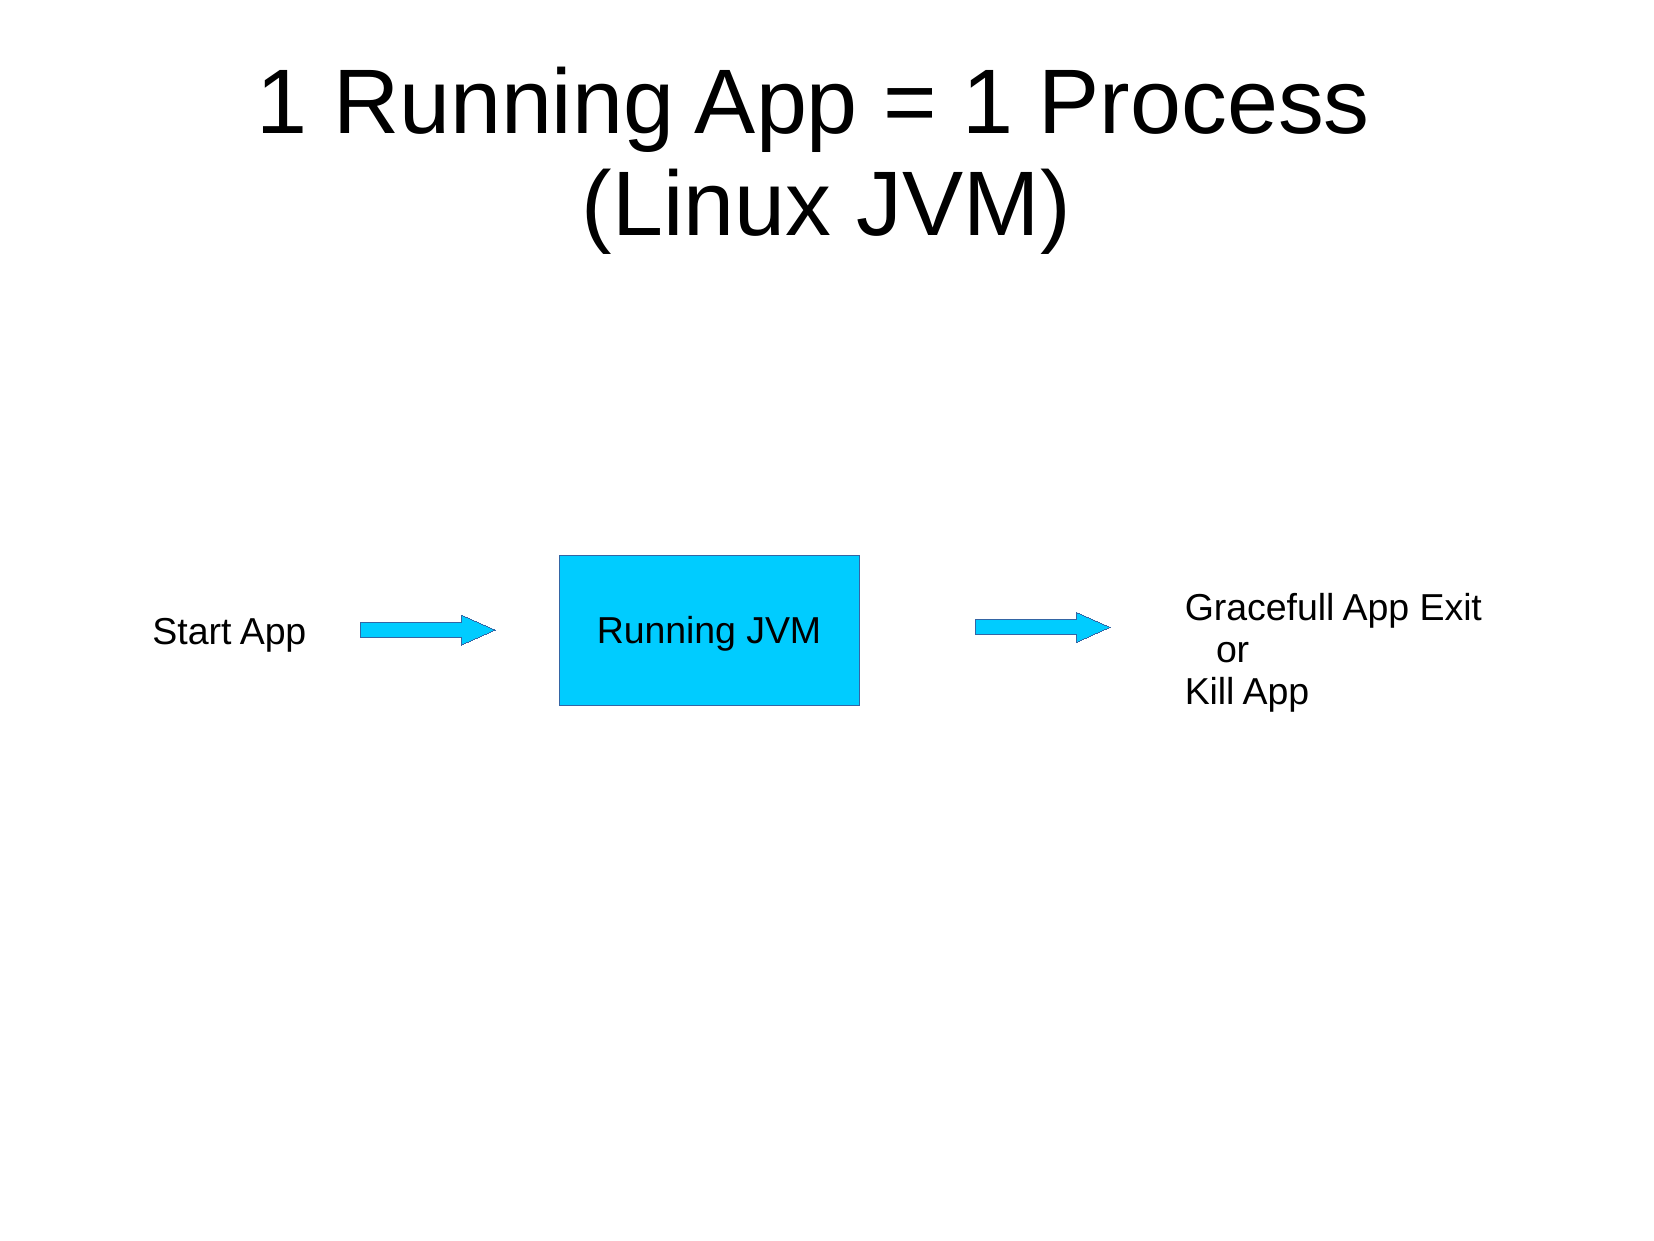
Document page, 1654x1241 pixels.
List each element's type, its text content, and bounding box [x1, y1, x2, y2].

title 1 Running App = 1 Process (Linux JVM) [82, 49, 1571, 257]
text_box Gracefull App Exit or Kill App [1170, 579, 1498, 721]
text_box Running JVM [559, 555, 860, 706]
text_box Start App [137, 602, 322, 660]
text_box [975, 612, 1111, 643]
text_box [360, 615, 496, 646]
